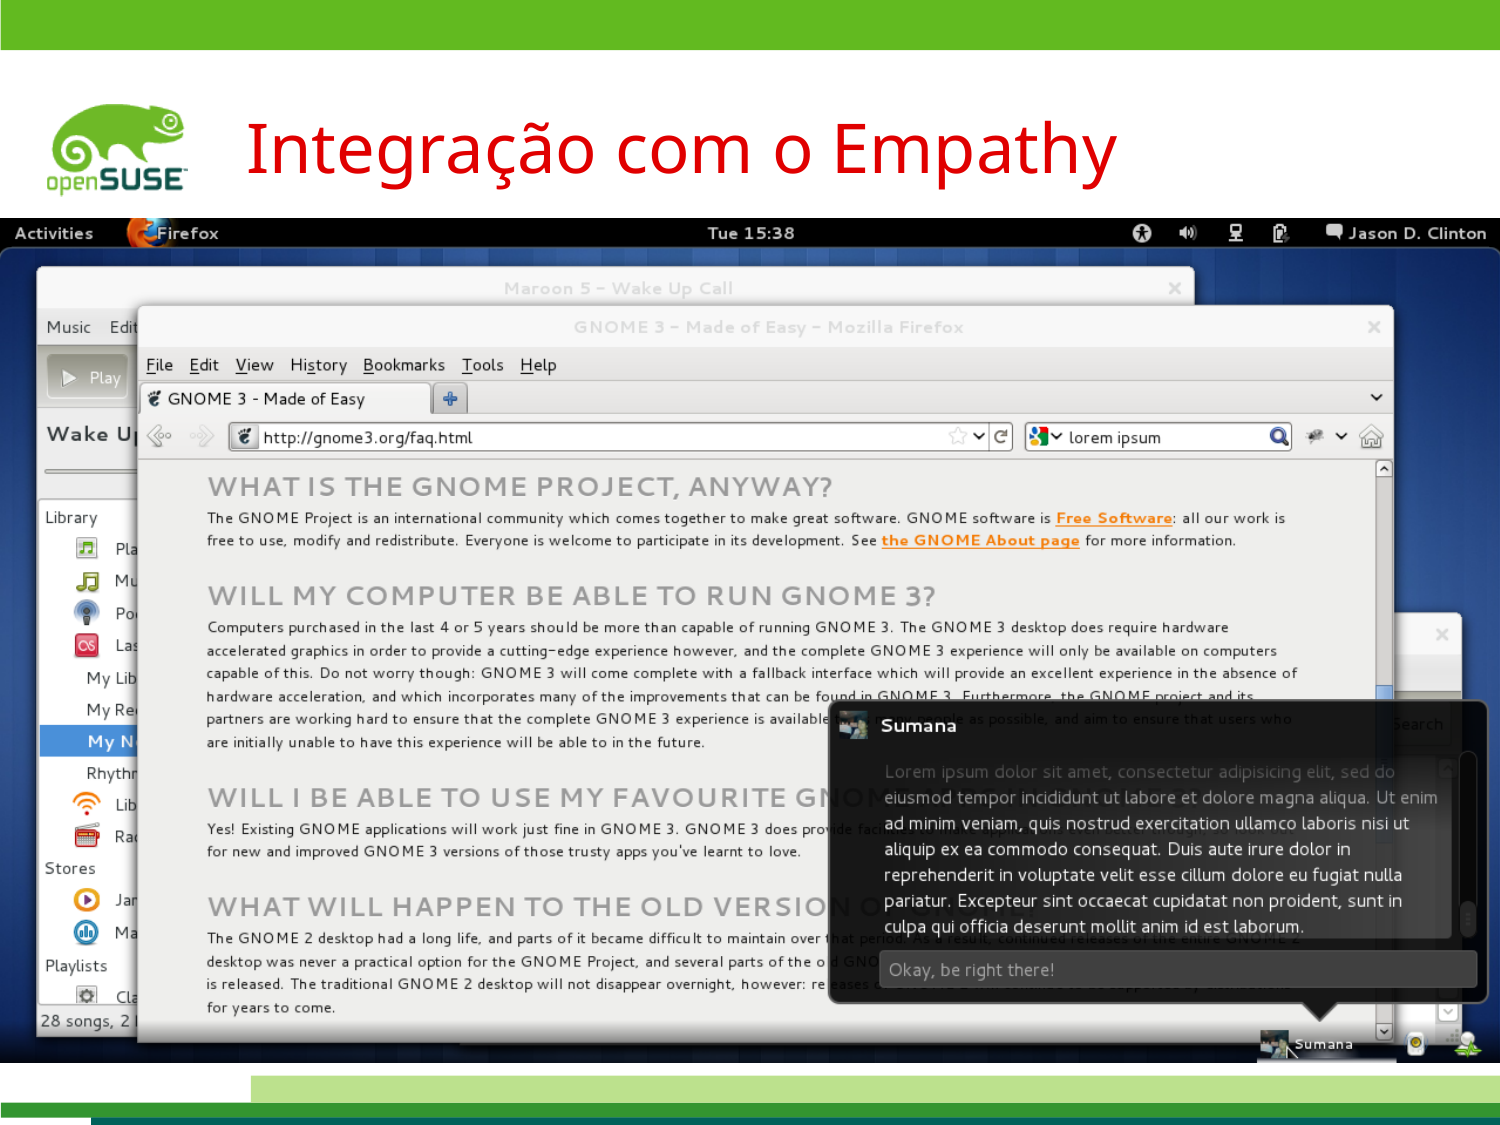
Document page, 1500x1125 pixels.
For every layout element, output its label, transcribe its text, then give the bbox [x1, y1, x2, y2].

title Integração com o Empathy [246, 68, 1409, 218]
picture [47, 104, 188, 197]
picture [0, 218, 1500, 1063]
